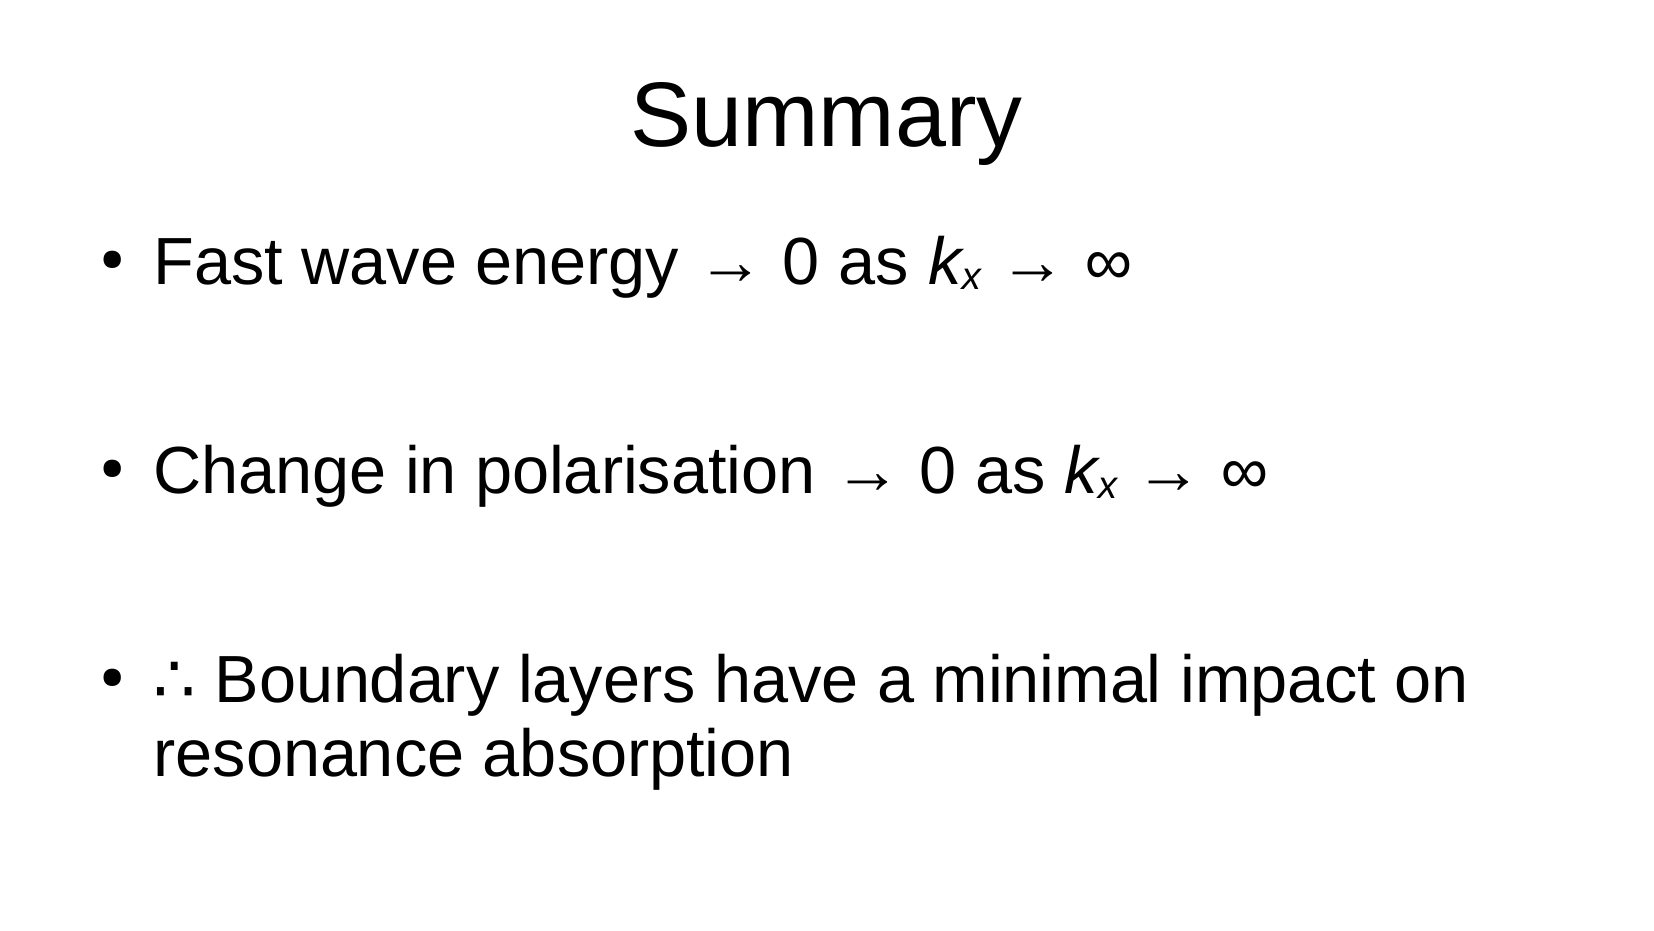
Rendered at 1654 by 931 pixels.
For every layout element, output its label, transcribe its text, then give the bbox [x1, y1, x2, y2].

title Summary [82, 37, 1571, 193]
list Fast wave energy → 0 as kx → ∞ Change in polarisation → 0 as kx → ∞ ∴ Boundary layers have a minimal impact on resonance absorption [82, 224, 1571, 858]
